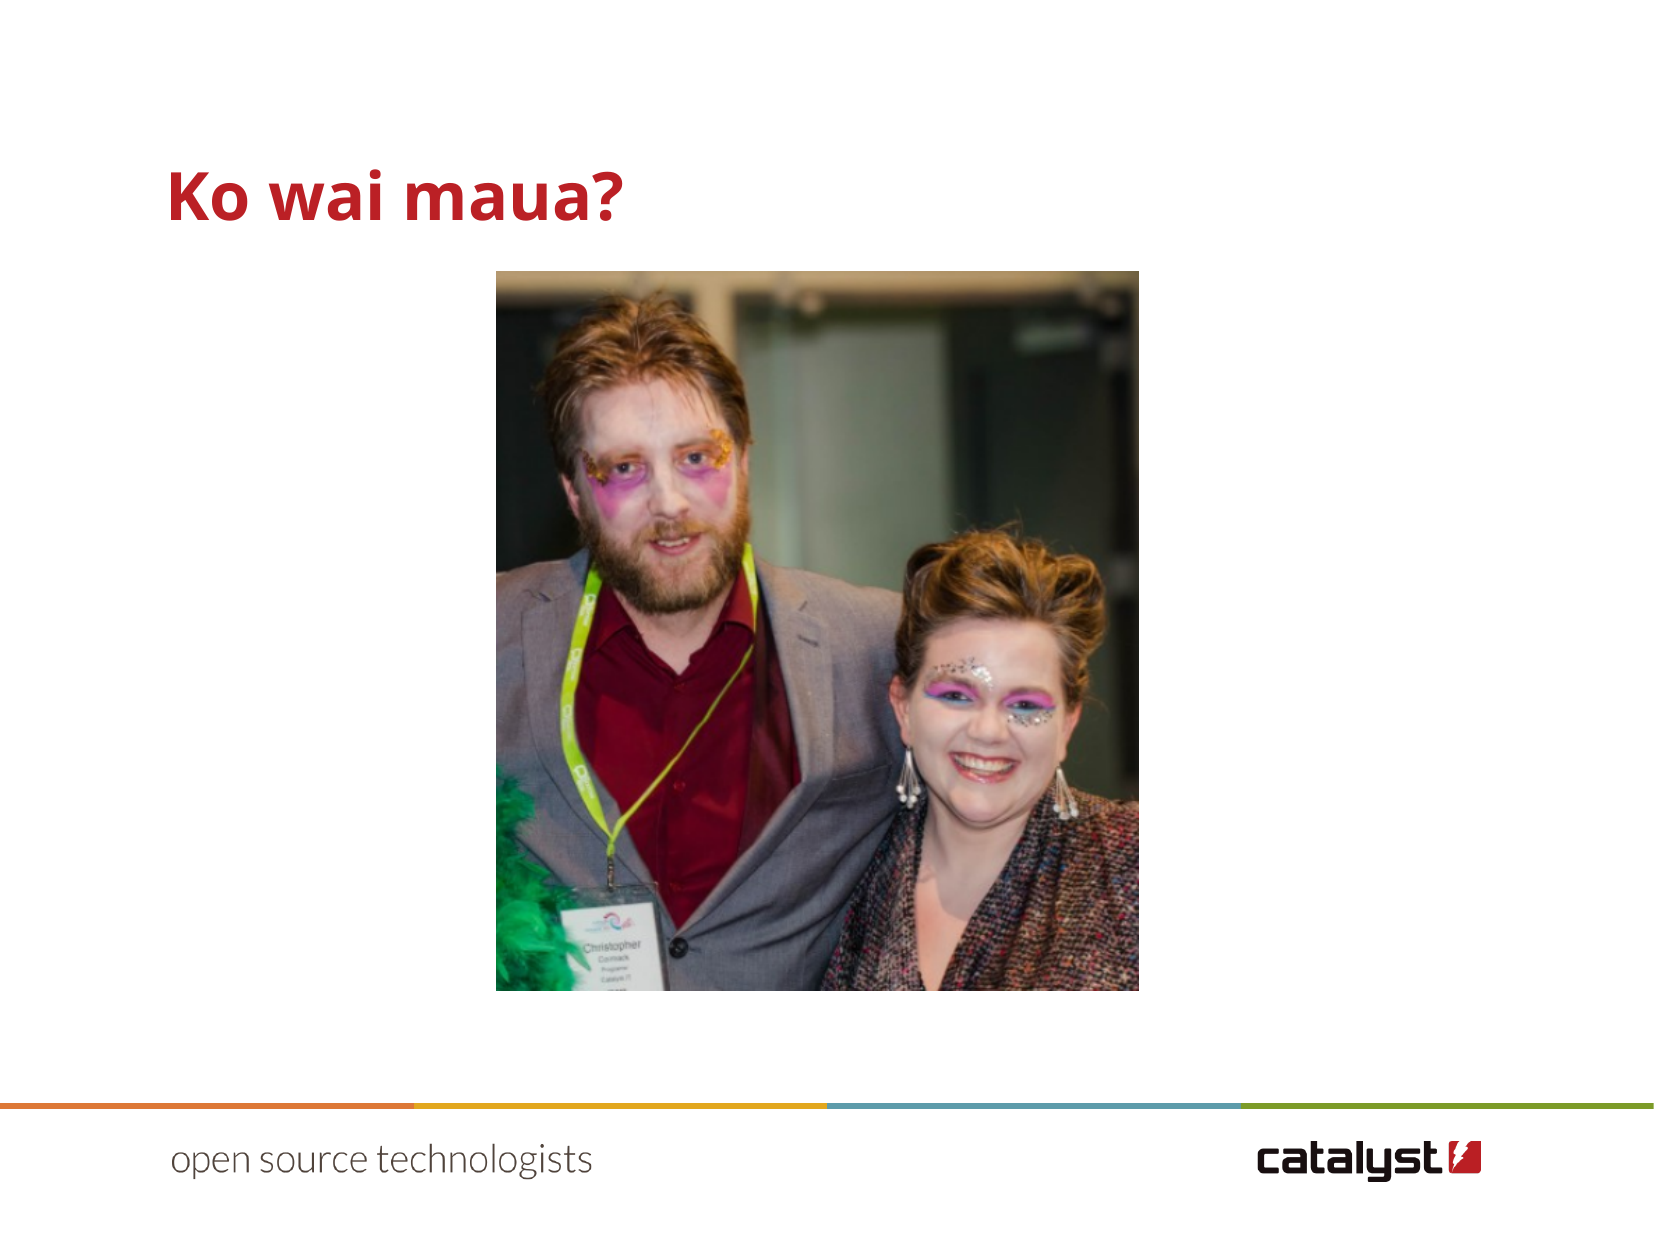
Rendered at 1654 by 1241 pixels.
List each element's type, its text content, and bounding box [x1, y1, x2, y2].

picture [496, 271, 1139, 991]
picture [0, 1103, 1654, 1182]
title Ko wai maua? [165, 90, 1489, 298]
